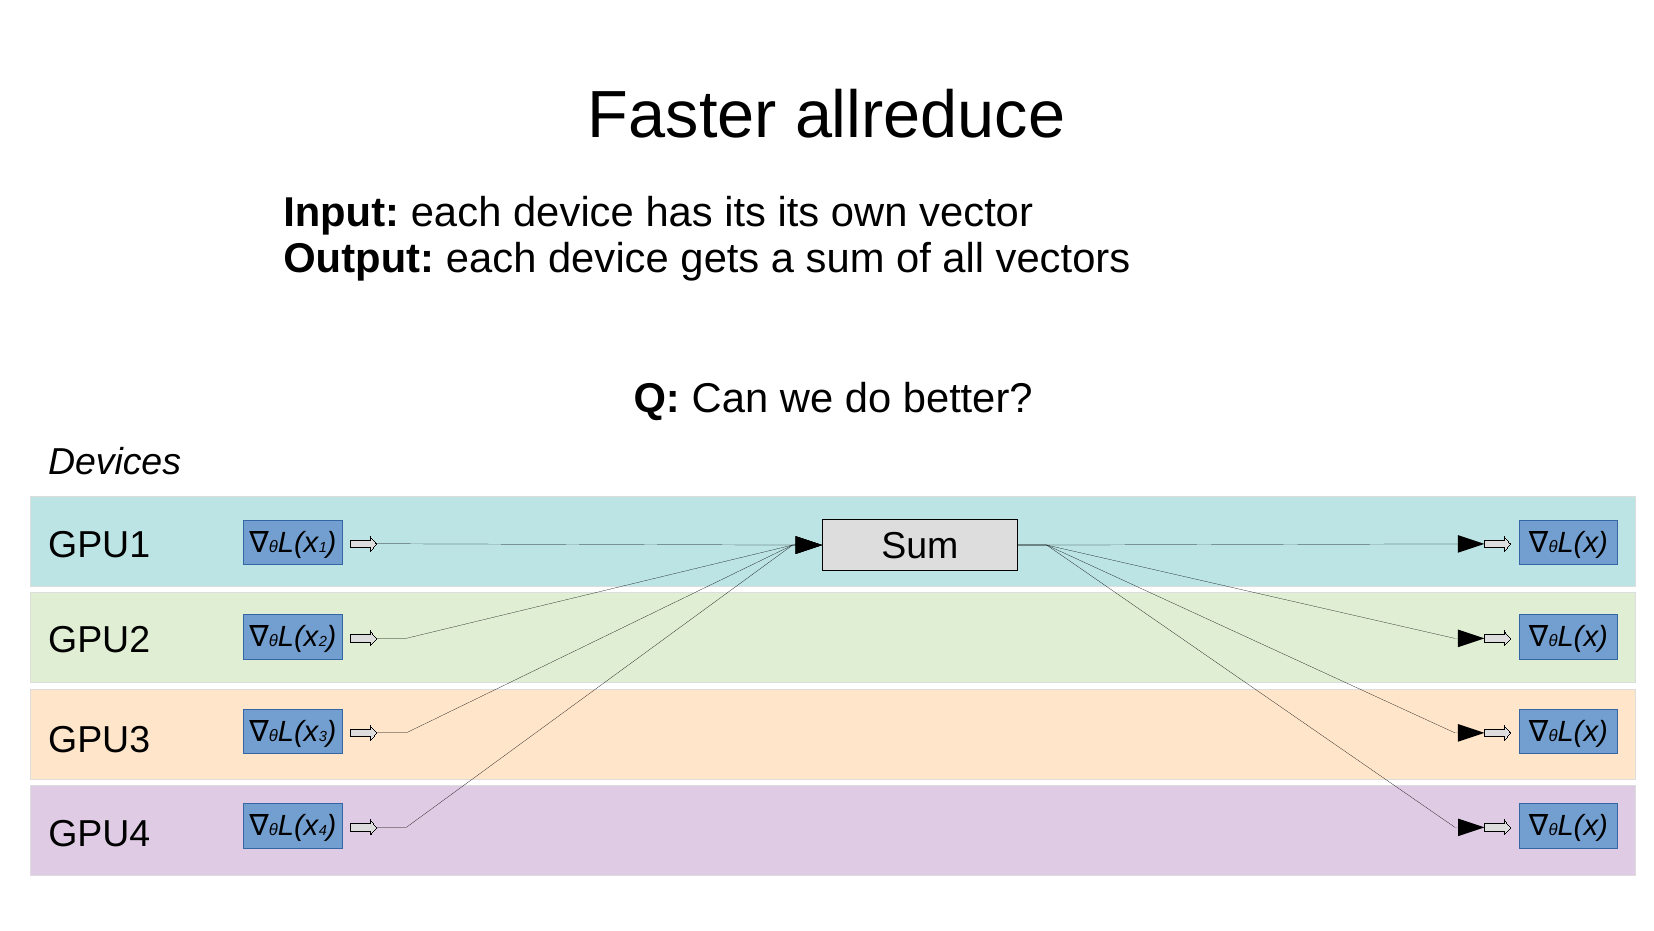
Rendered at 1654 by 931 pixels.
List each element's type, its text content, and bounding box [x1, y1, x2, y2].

text_box [737, 546, 1105, 587]
text_box ∇θL(x) [1519, 520, 1618, 565]
text_box ∇θL(x) [1519, 614, 1618, 660]
text_box [30, 592, 693, 683]
text_box ∇θL(x) [1519, 803, 1618, 849]
text_box GPU2 [33, 610, 226, 668]
text_box ∇θL(x) [1519, 709, 1618, 754]
text_box [1257, 689, 1636, 780]
text_box ∇θL(x4) [243, 803, 343, 849]
text_box [30, 496, 1636, 587]
text_box [624, 548, 784, 587]
title Faster allreduce [82, 37, 1571, 193]
text_box ∇θL(x2) [243, 614, 343, 660]
text_box [30, 785, 1636, 876]
text_box [1056, 550, 1135, 587]
text_box [1152, 592, 1636, 683]
text_box [1117, 592, 1344, 683]
text_box ∇θL(x3) [243, 709, 343, 754]
text_box GPU4 [33, 805, 226, 863]
text_box [1056, 548, 1225, 587]
text_box [512, 592, 726, 683]
text_box Devices [33, 433, 226, 491]
text_box [606, 592, 1244, 683]
text_box ∇θL(x1) [243, 520, 343, 565]
text_box [709, 551, 782, 587]
text_box GPU3 [33, 711, 226, 768]
text_box [473, 689, 1384, 780]
text_box [30, 689, 594, 780]
text_box Input: each device has its its own vector Output: each device gets a sum of all vectors Q: Can we do better? [268, 181, 1398, 429]
text_box Sum [822, 519, 1018, 571]
text_box GPU1 [33, 516, 226, 574]
